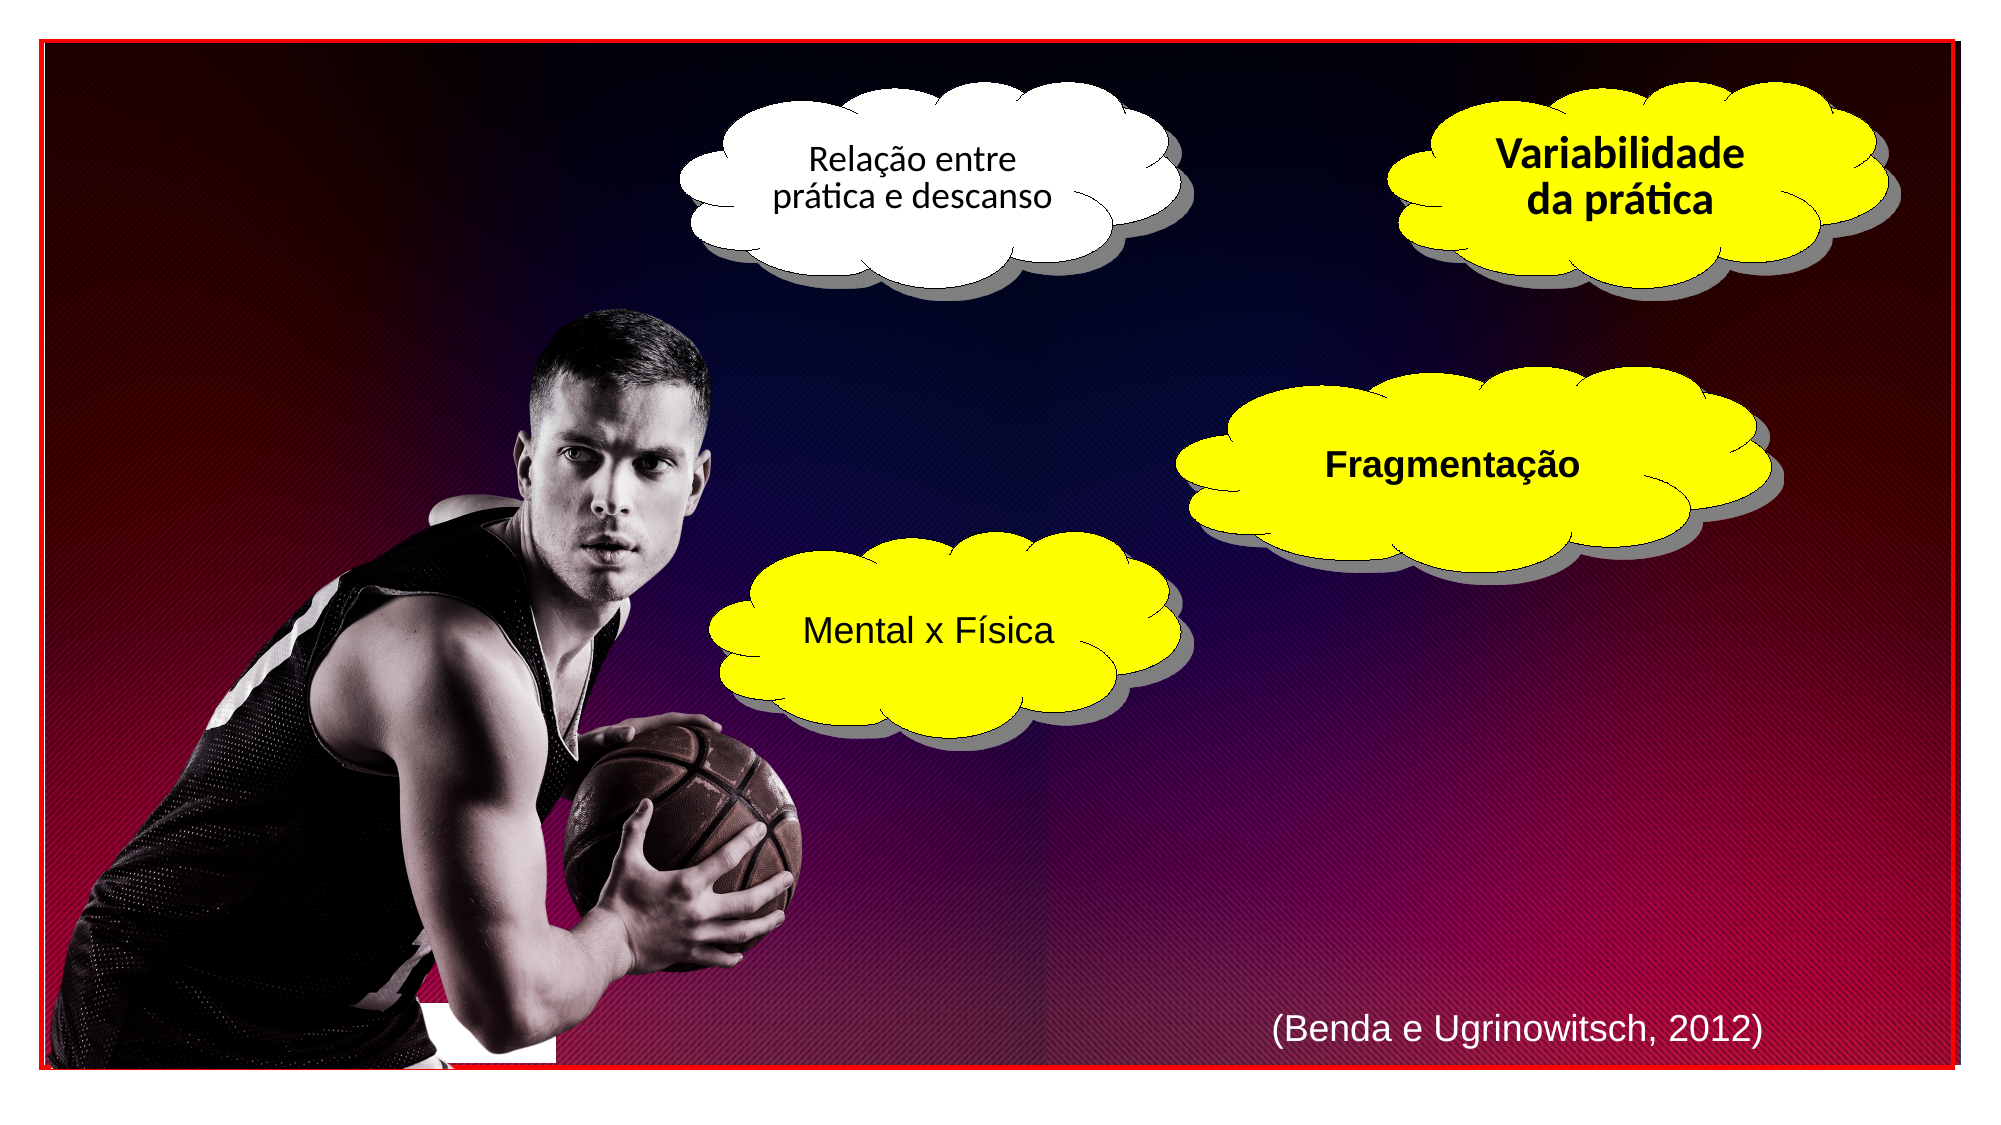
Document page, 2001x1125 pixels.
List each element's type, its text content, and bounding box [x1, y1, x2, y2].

text_box Variabilidade da prática [1386, 81, 1889, 289]
text_box Mental x Física [827, 531, 1182, 739]
text_box (Benda e Ugrinowitsch, 2012) [1256, 1000, 1954, 1058]
text_box Relação entre prática e descanso [679, 81, 1182, 289]
picture [1955, 41, 1961, 1065]
text_box Fragmentação [1175, 366, 1772, 573]
picture [9, 43, 1951, 1069]
